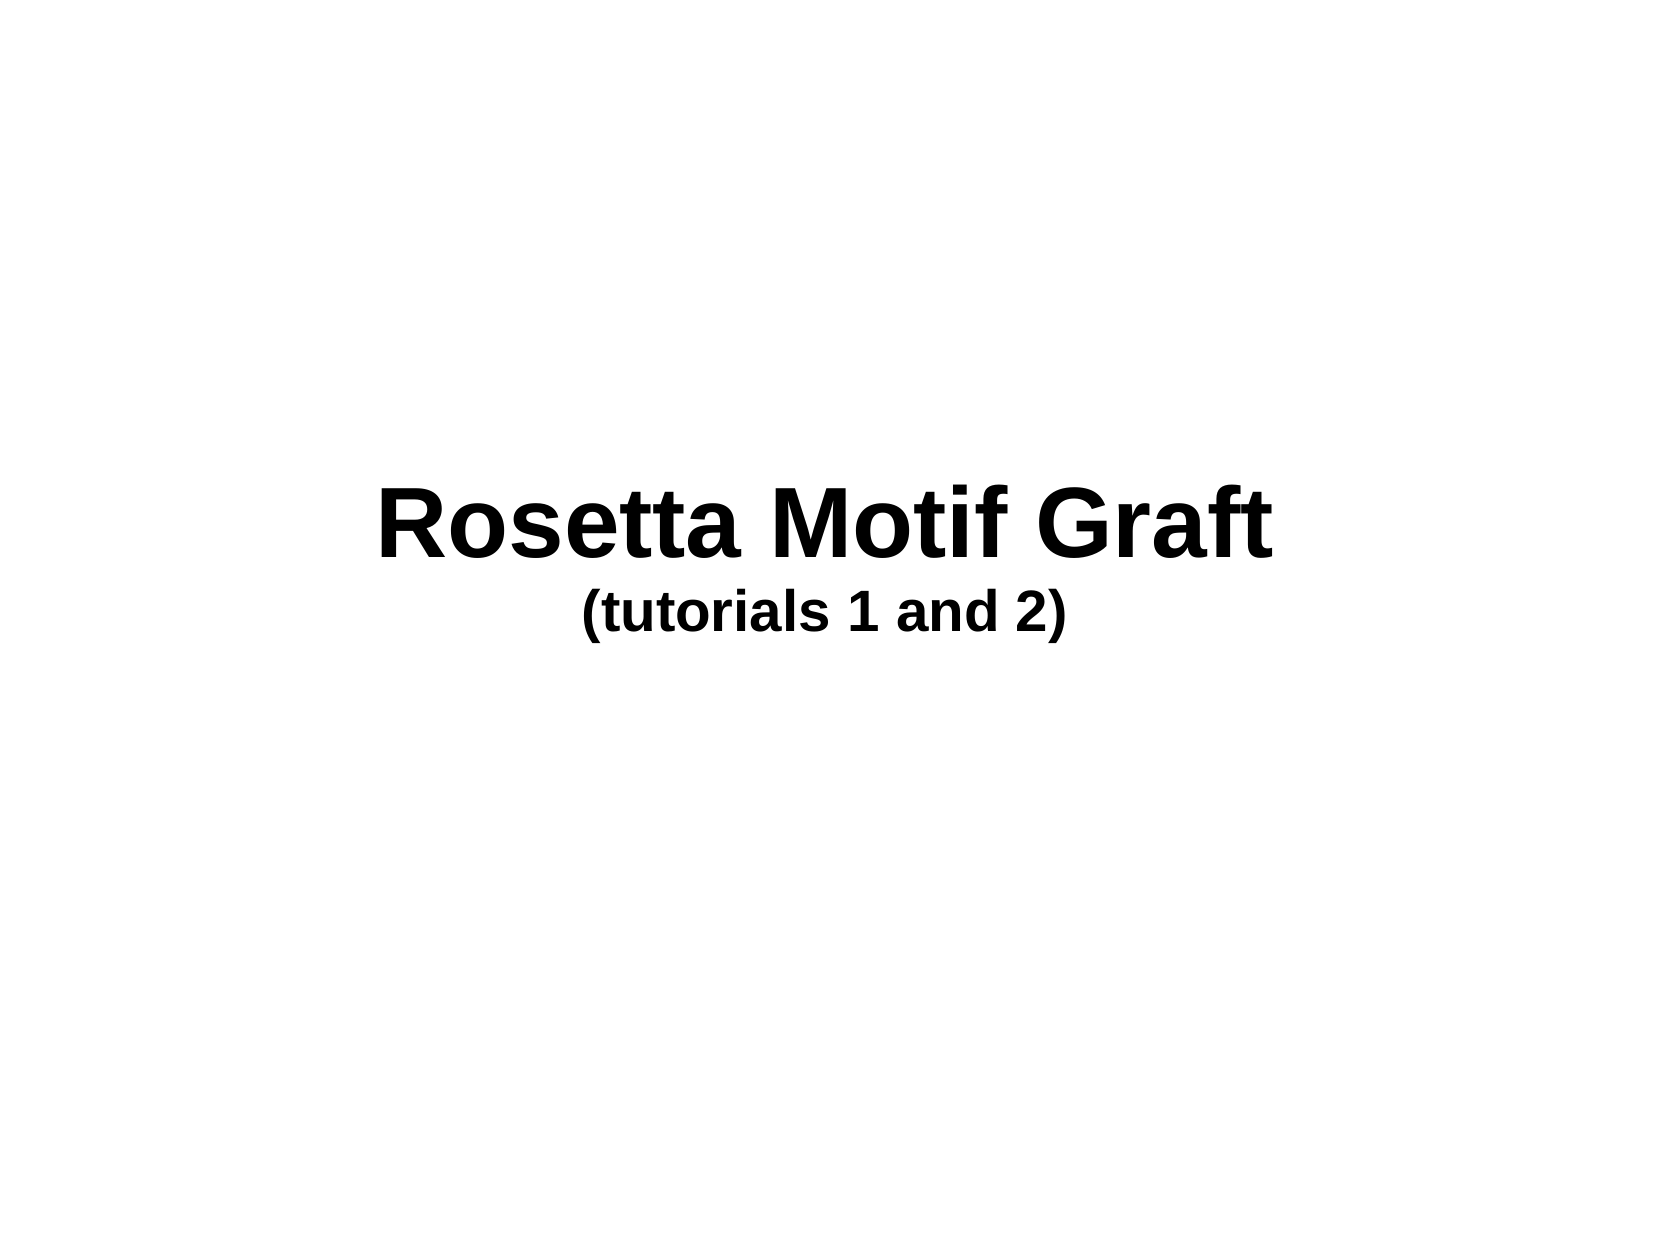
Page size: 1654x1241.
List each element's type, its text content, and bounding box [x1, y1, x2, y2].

text_box Rosetta Motif Graft (tutorials 1 and 2) [344, 459, 1306, 809]
